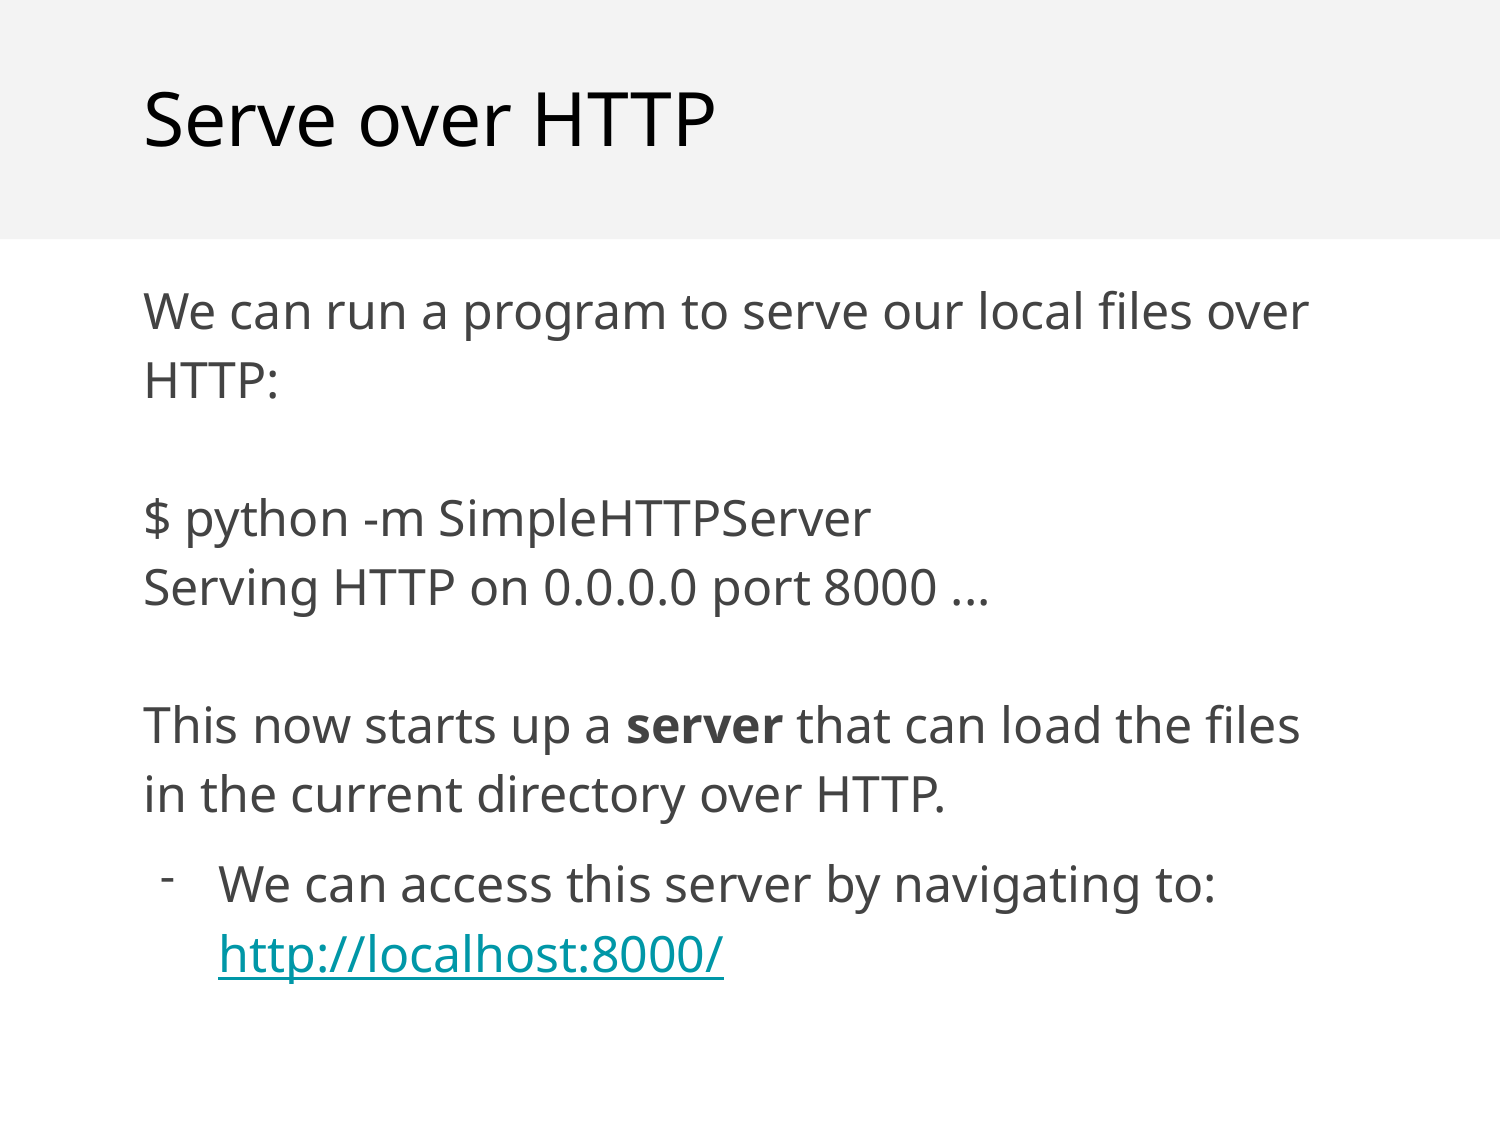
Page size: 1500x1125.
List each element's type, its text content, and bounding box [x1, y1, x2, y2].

title Serve over HTTP [128, 56, 1372, 183]
list We can run a program to serve our local files over HTTP: $ python -m SimpleHTTPServer Serving HTTP on 0.0.0.0 port 8000 ... This now starts up a server that can load the files in the current directory over HTTP. We can access this server by navigating to: http://localhost:8000/ [128, 255, 1372, 1004]
